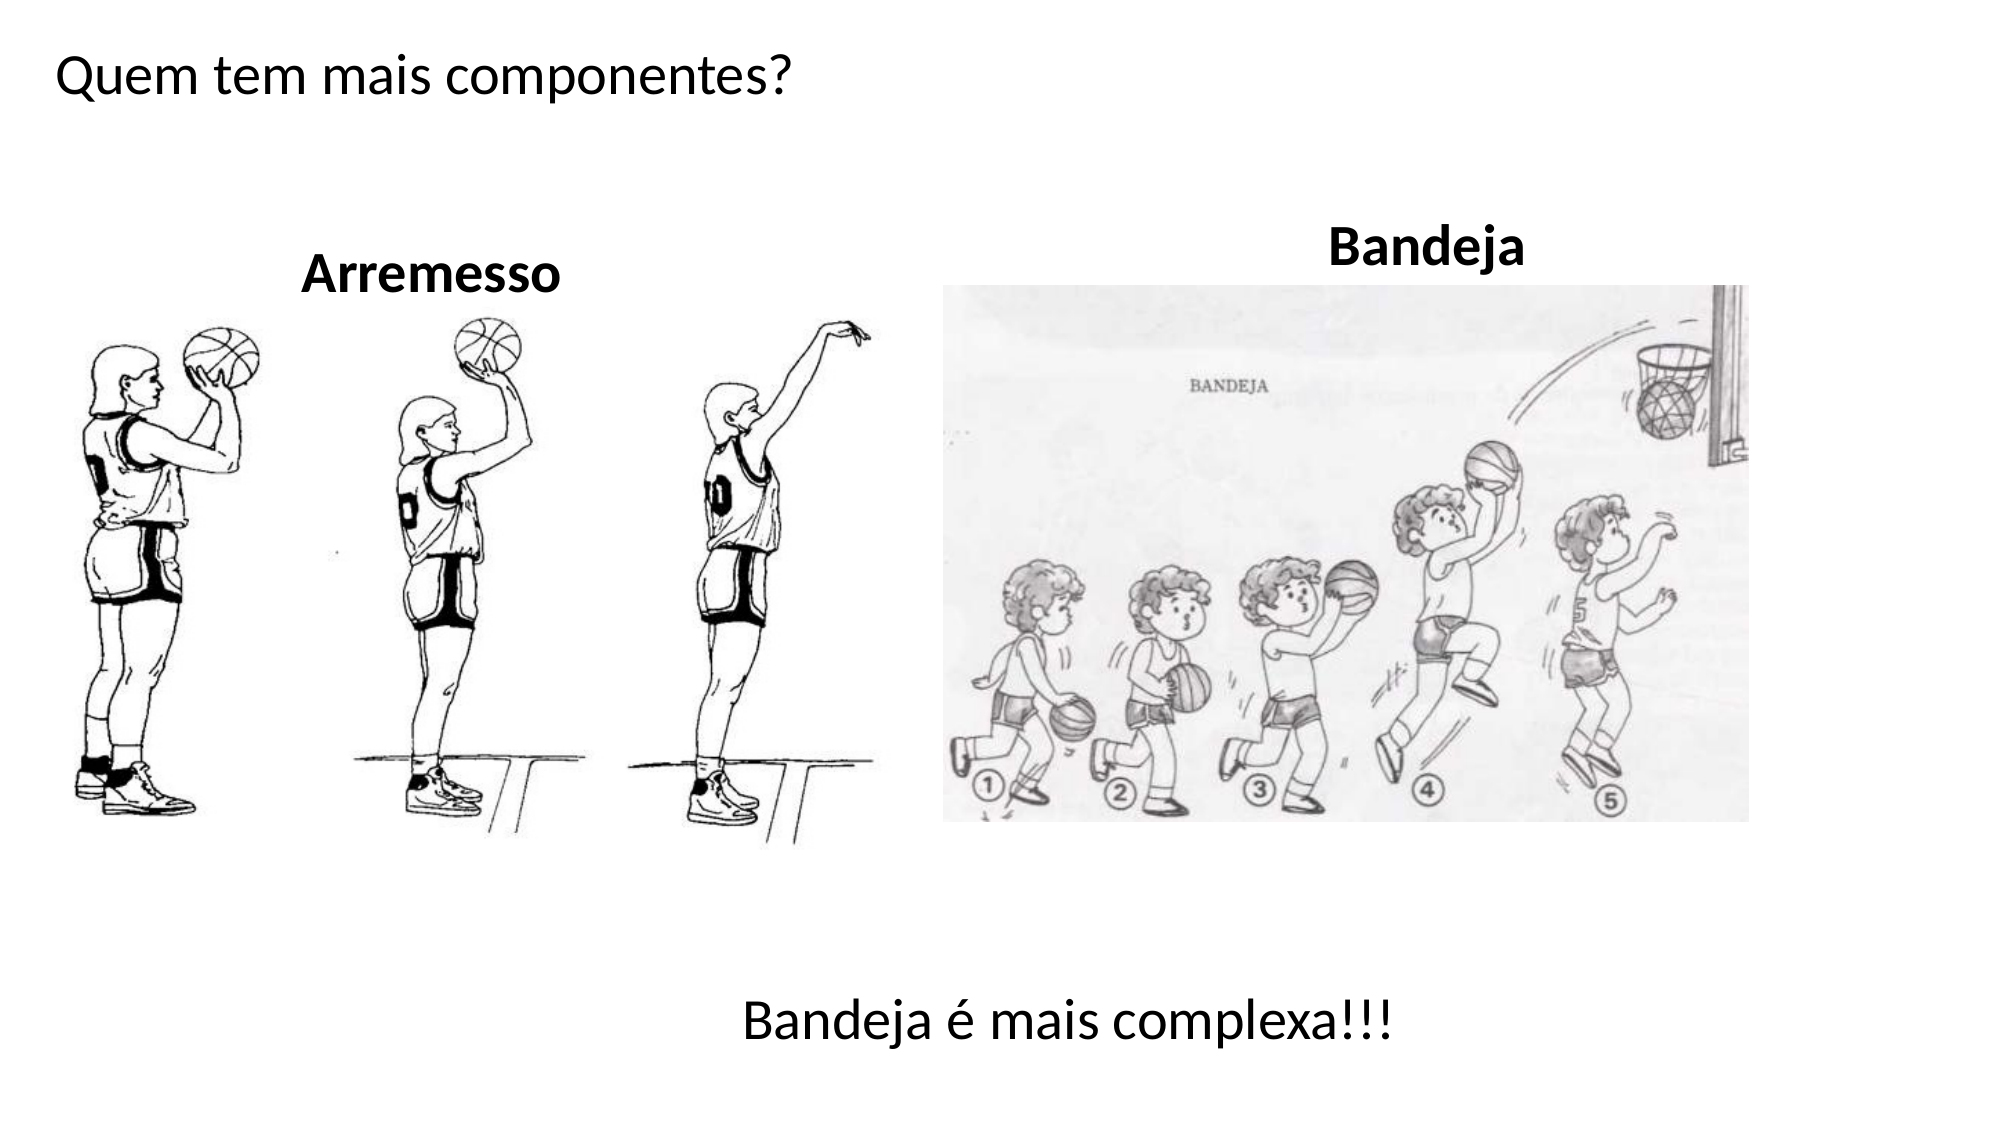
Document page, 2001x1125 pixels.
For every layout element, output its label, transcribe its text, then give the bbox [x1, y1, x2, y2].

text_box Bandeja [1314, 200, 1541, 285]
text_box Arremesso [287, 226, 577, 312]
list Bandeja é mais complexa!!! [491, 981, 1647, 1080]
text_box Quem tem mais componentes? [40, 36, 1195, 135]
picture [40, 285, 1749, 858]
